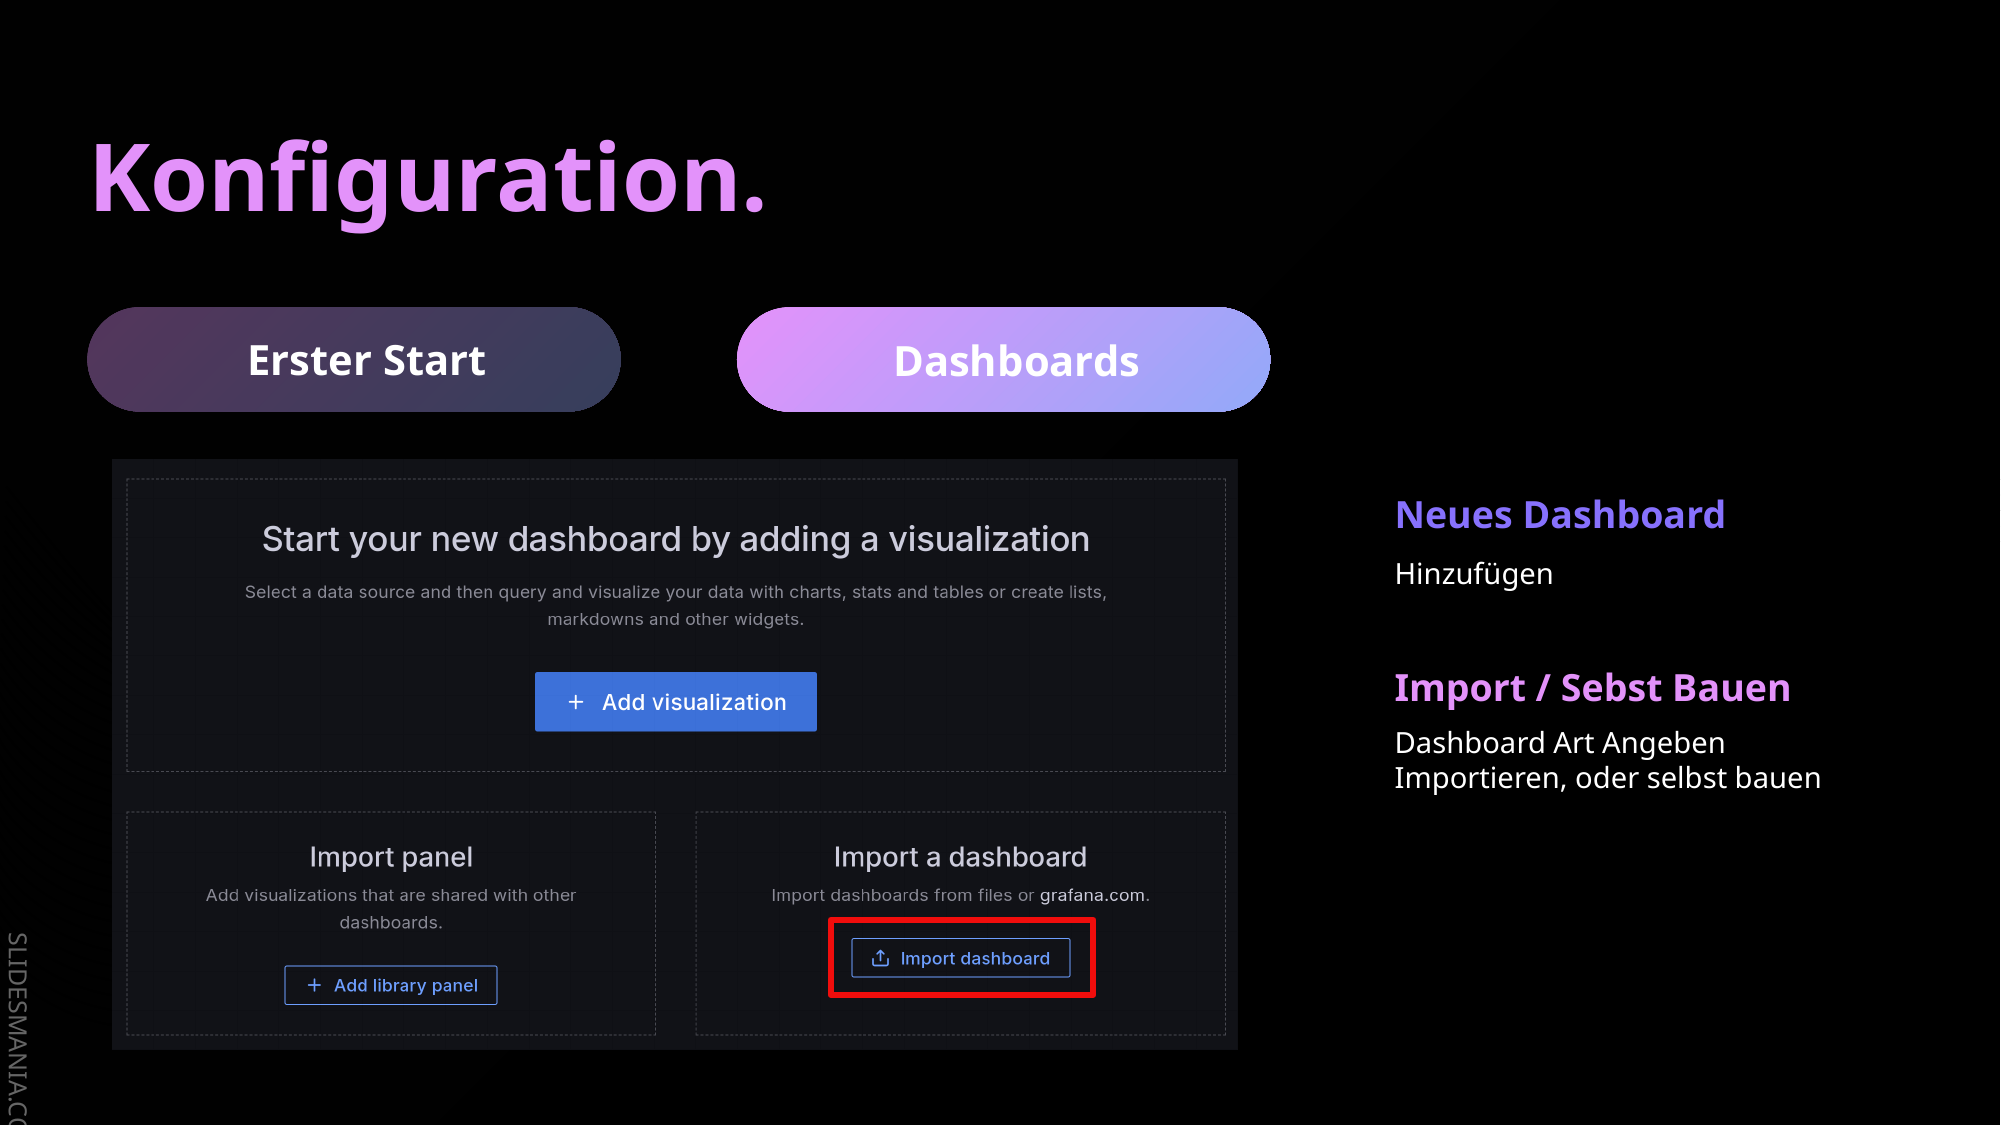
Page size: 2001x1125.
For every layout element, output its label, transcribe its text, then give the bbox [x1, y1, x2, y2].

text_box Dashboards [750, 306, 1284, 407]
text_box Erster Start [100, 306, 634, 407]
text_box [118, 407, 590, 412]
picture [112, 459, 1238, 1051]
title Konfiguration. [68, 97, 1932, 223]
list Hinzufügen [1374, 535, 1932, 650]
text_box [737, 324, 750, 394]
text_box [767, 407, 1240, 412]
text_box [87, 325, 100, 394]
text_box Import / Sebst Bauen [1374, 650, 1932, 703]
text_box Neues Dashboard [1374, 463, 1932, 535]
list Dashboard Art Angeben Importieren, oder selbst bauen [1374, 703, 1932, 863]
